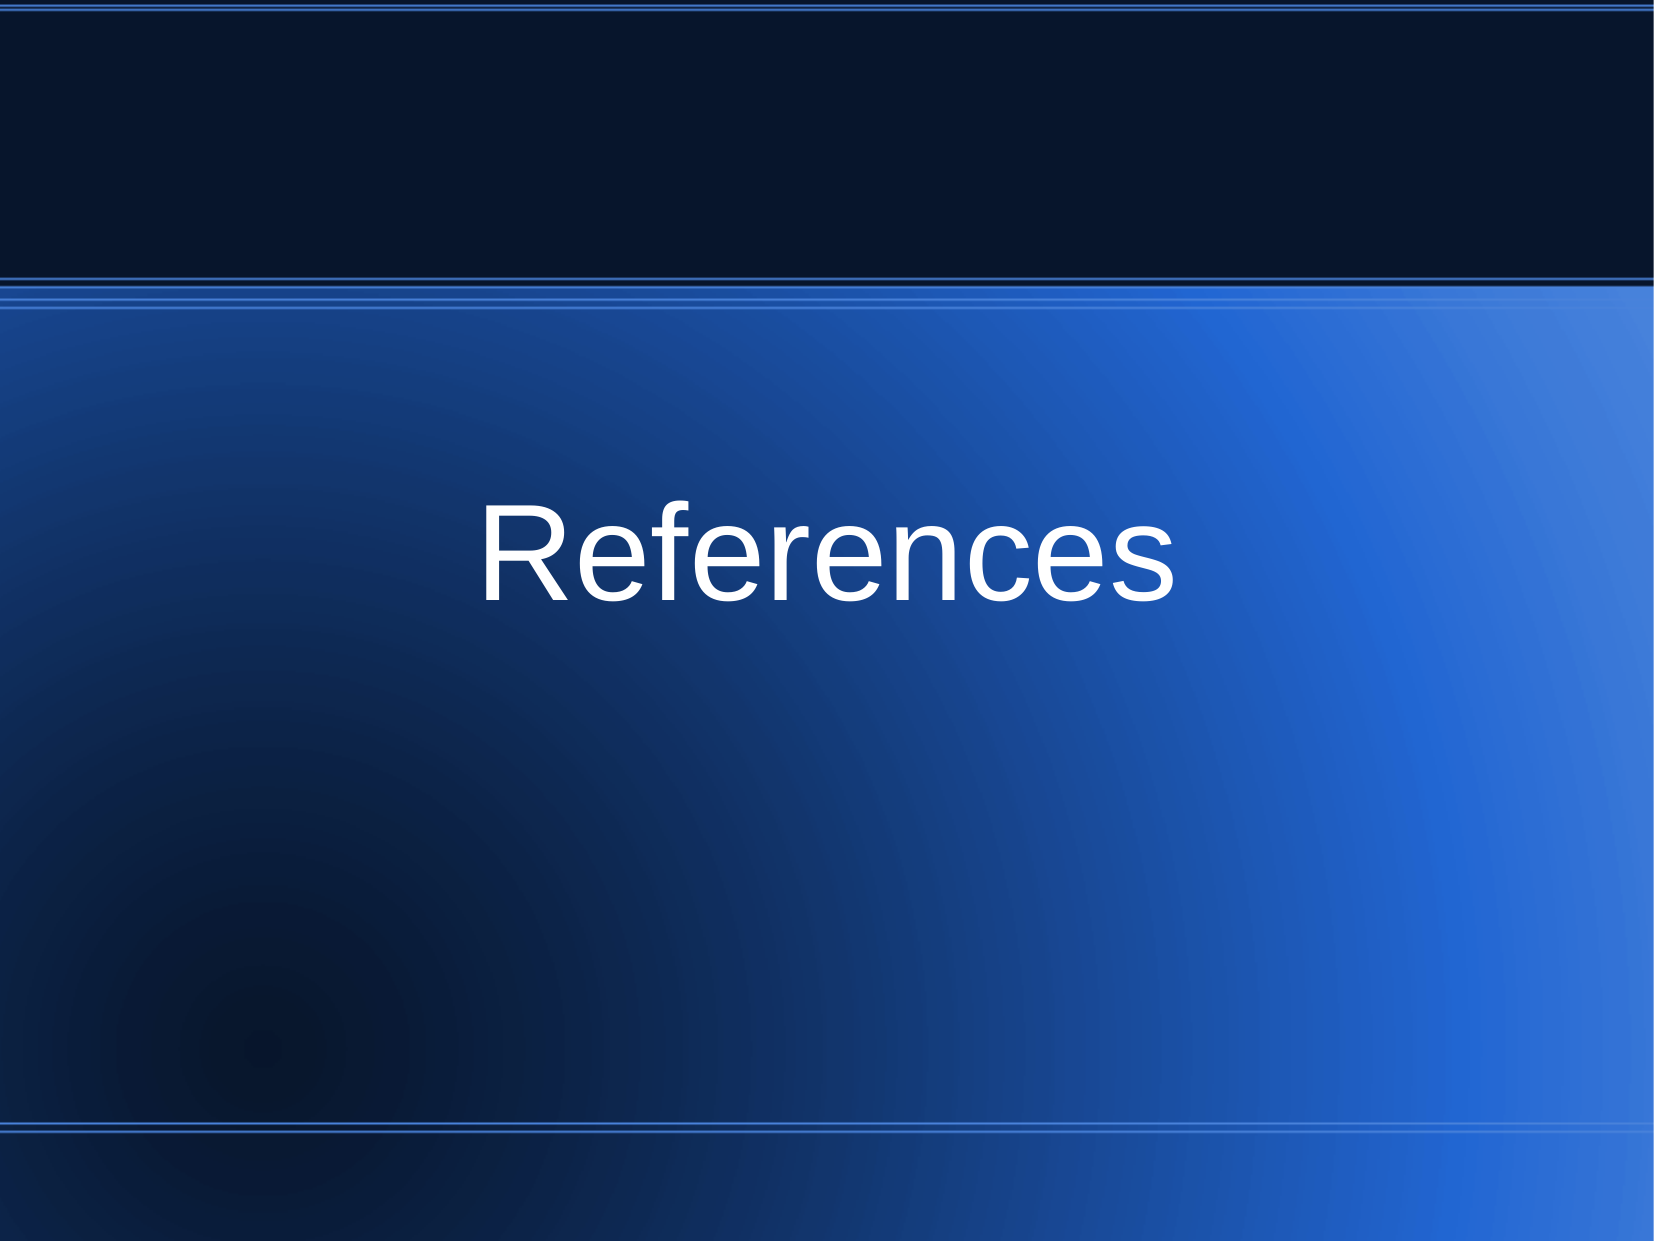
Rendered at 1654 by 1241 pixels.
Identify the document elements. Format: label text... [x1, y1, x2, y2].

picture [0, 0, 1654, 1241]
subtitle References [82, 56, 1571, 1050]
